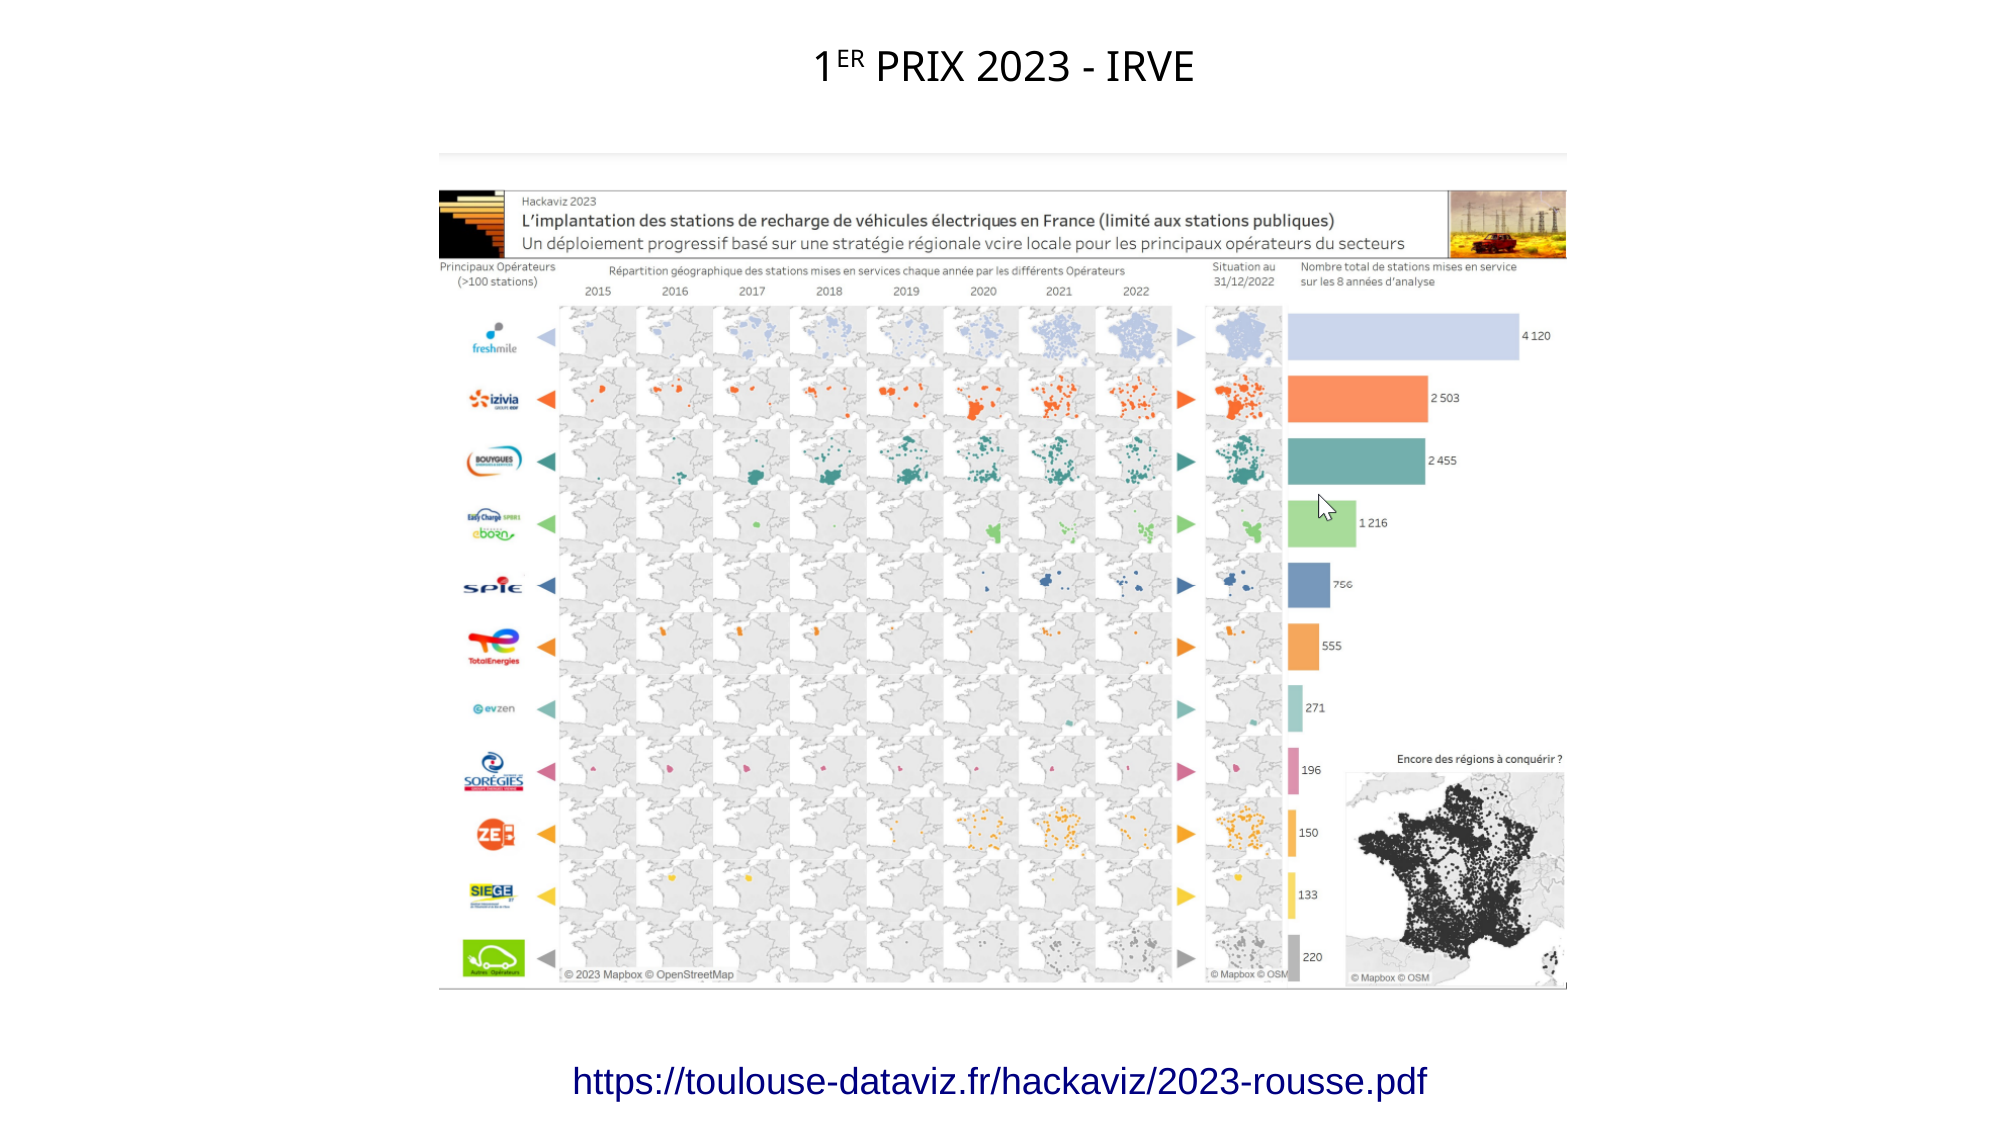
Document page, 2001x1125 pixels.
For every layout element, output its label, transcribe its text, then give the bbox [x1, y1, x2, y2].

picture [439, 153, 1567, 1028]
text_box https://toulouse-dataviz.fr/hackaviz/2023-rousse.pdf [0, 1053, 2000, 1111]
text_box 1er prix 2023 - IRVE [0, 0, 2000, 130]
